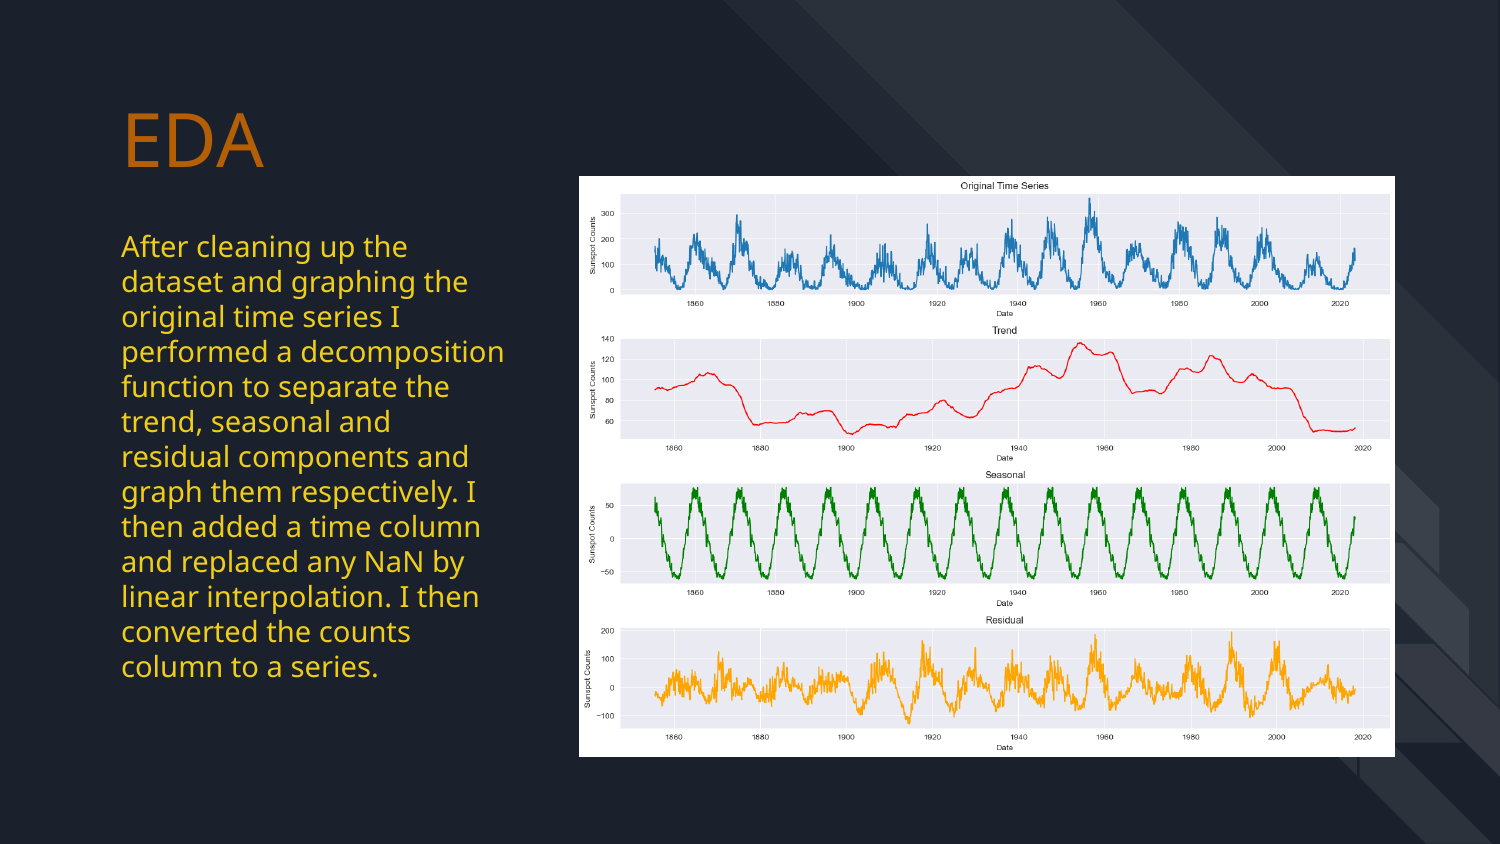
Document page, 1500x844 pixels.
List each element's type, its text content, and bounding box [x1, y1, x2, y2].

text_box After cleaning up the dataset and graphing the original time series I performed a decomposition function to separate the trend, seasonal and residual components and graph them respectively. I then added a time column and replaced any NaN by linear interpolation. I then converted the counts column to a series. [106, 213, 524, 784]
title EDA [106, 77, 682, 198]
picture [579, 176, 1395, 757]
